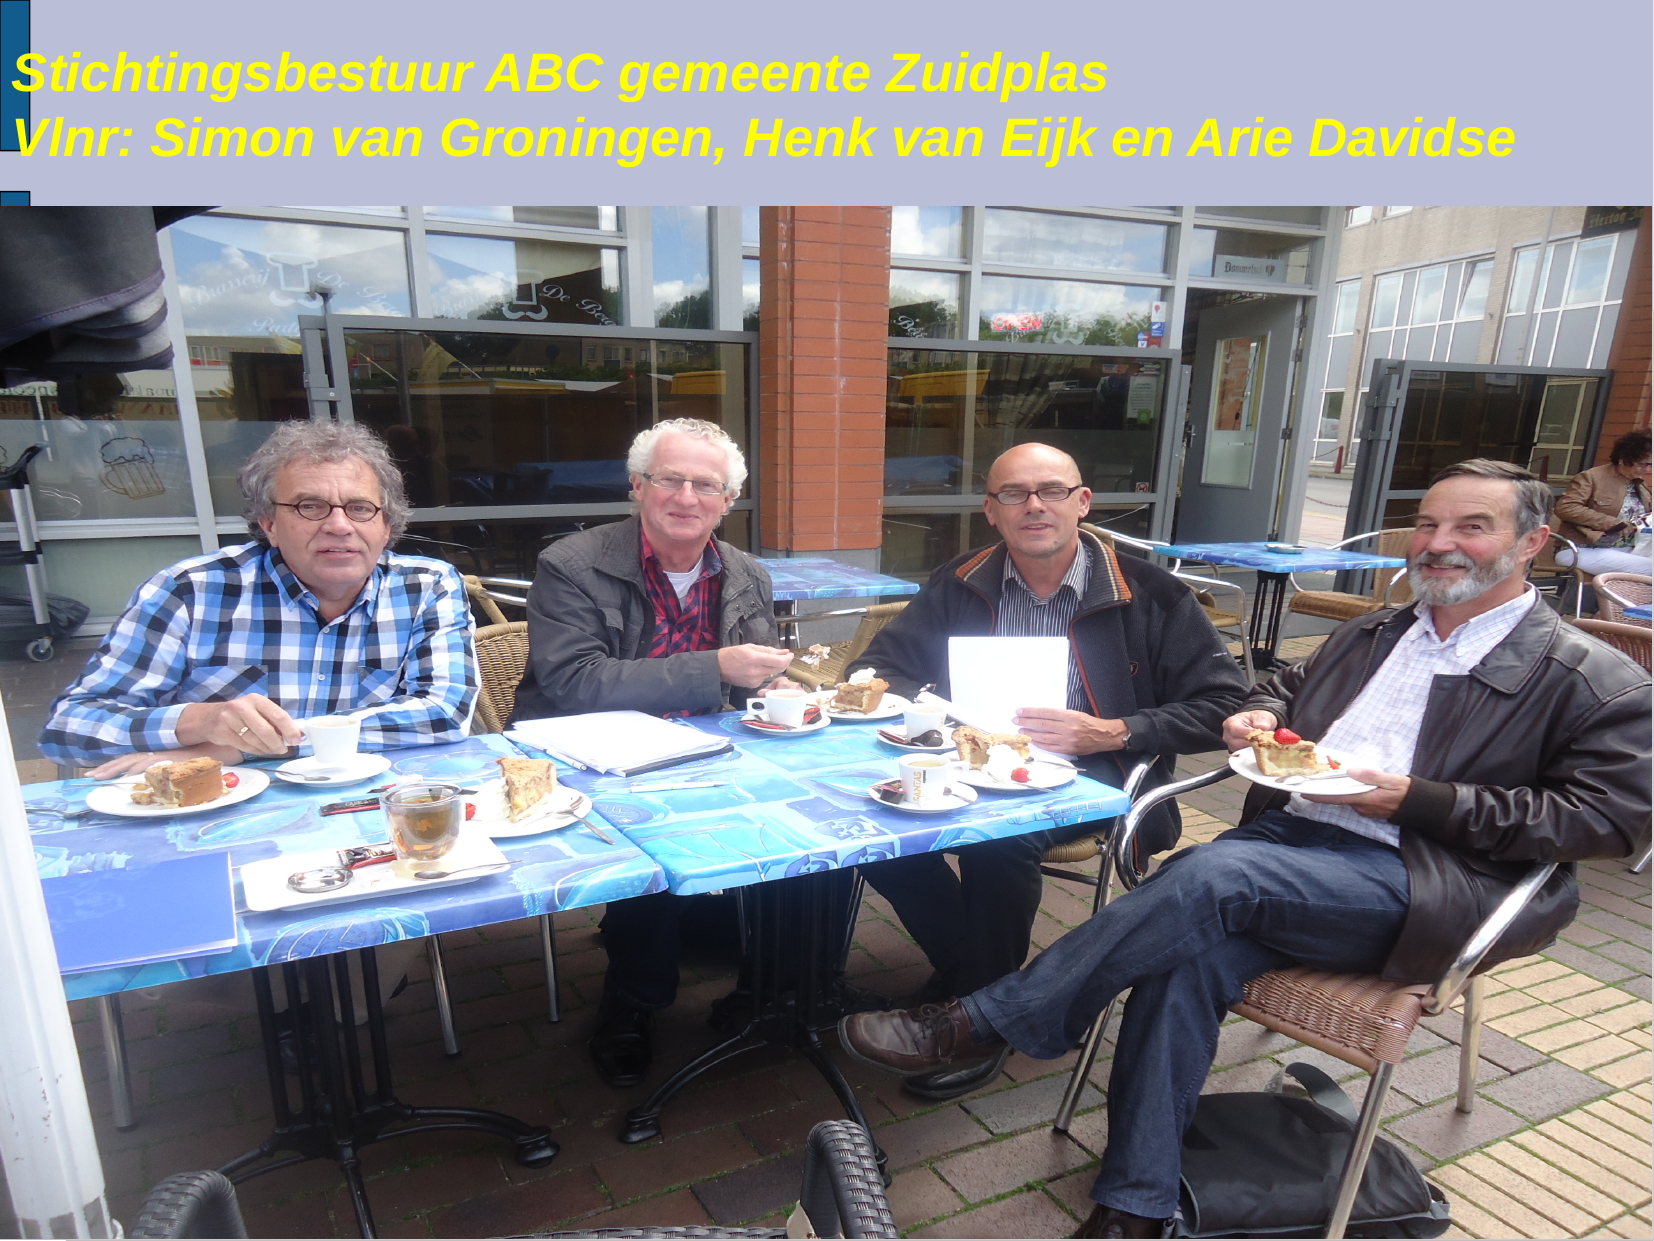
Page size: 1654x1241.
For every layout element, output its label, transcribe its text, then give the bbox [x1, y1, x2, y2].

picture [0, 206, 1652, 1239]
text_box Stichtingsbestuur ABC gemeente Zuidplas Vlnr: Simon van Groningen, Henk van Eijk en Arie Davidse [0, 29, 1536, 206]
